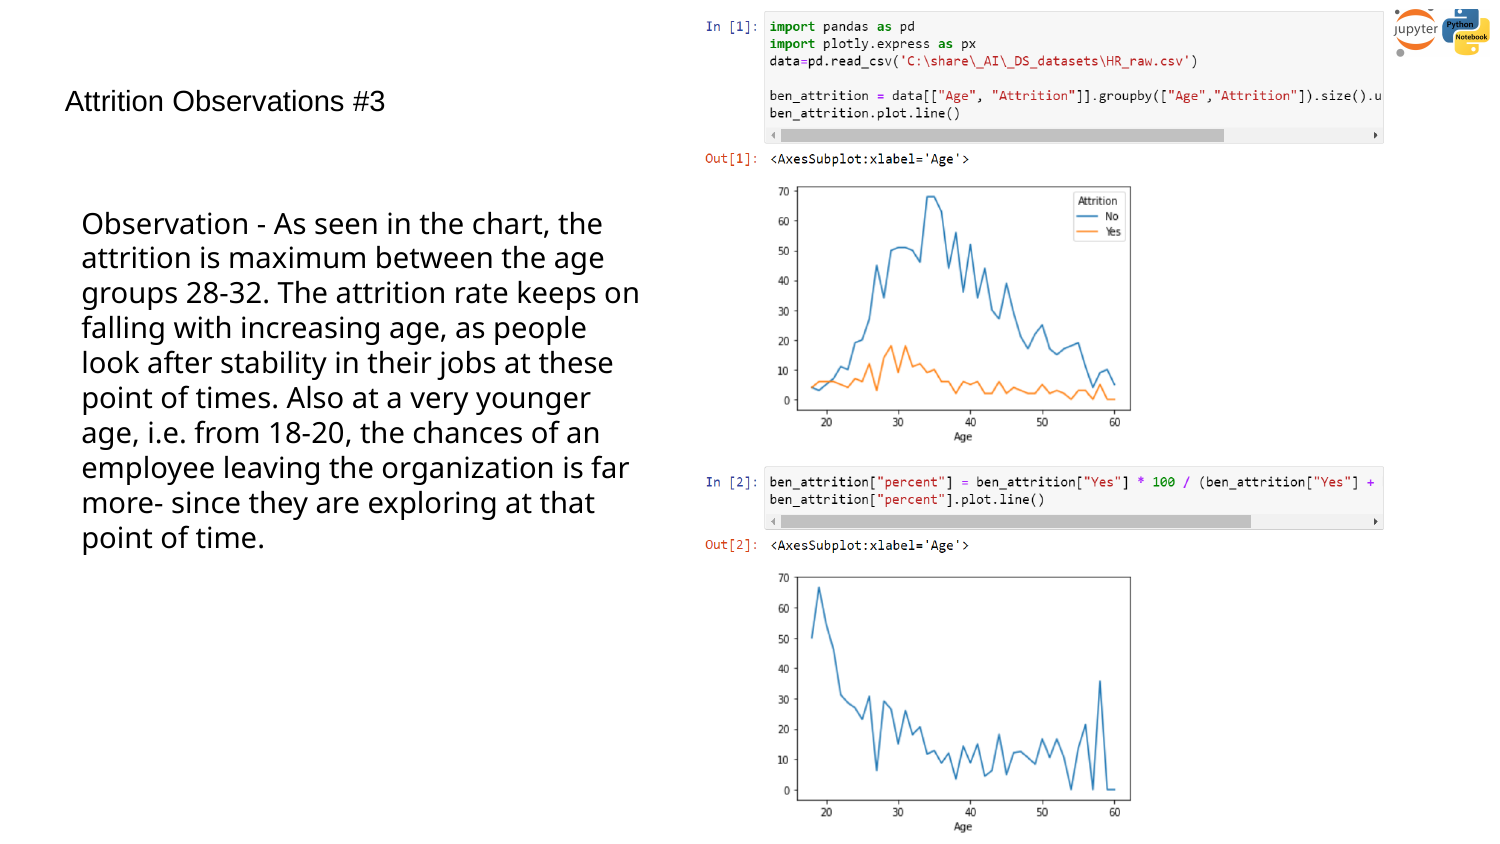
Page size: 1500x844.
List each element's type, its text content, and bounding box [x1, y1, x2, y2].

title Attrition Observations #3 [49, 67, 1448, 173]
text_box Observation - As seen in the chart, the attrition is maximum between the age groups 28-32. The attrition rate keeps on falling with increasing age, as people look after stability in their jobs at these point of times. Also at a very younger age, i.e. from 18-20, the chances of an employee leaving the organization is far more- since they are exploring at that point of time. [66, 189, 669, 570]
picture [704, 5, 1490, 67]
picture [704, 173, 1387, 839]
